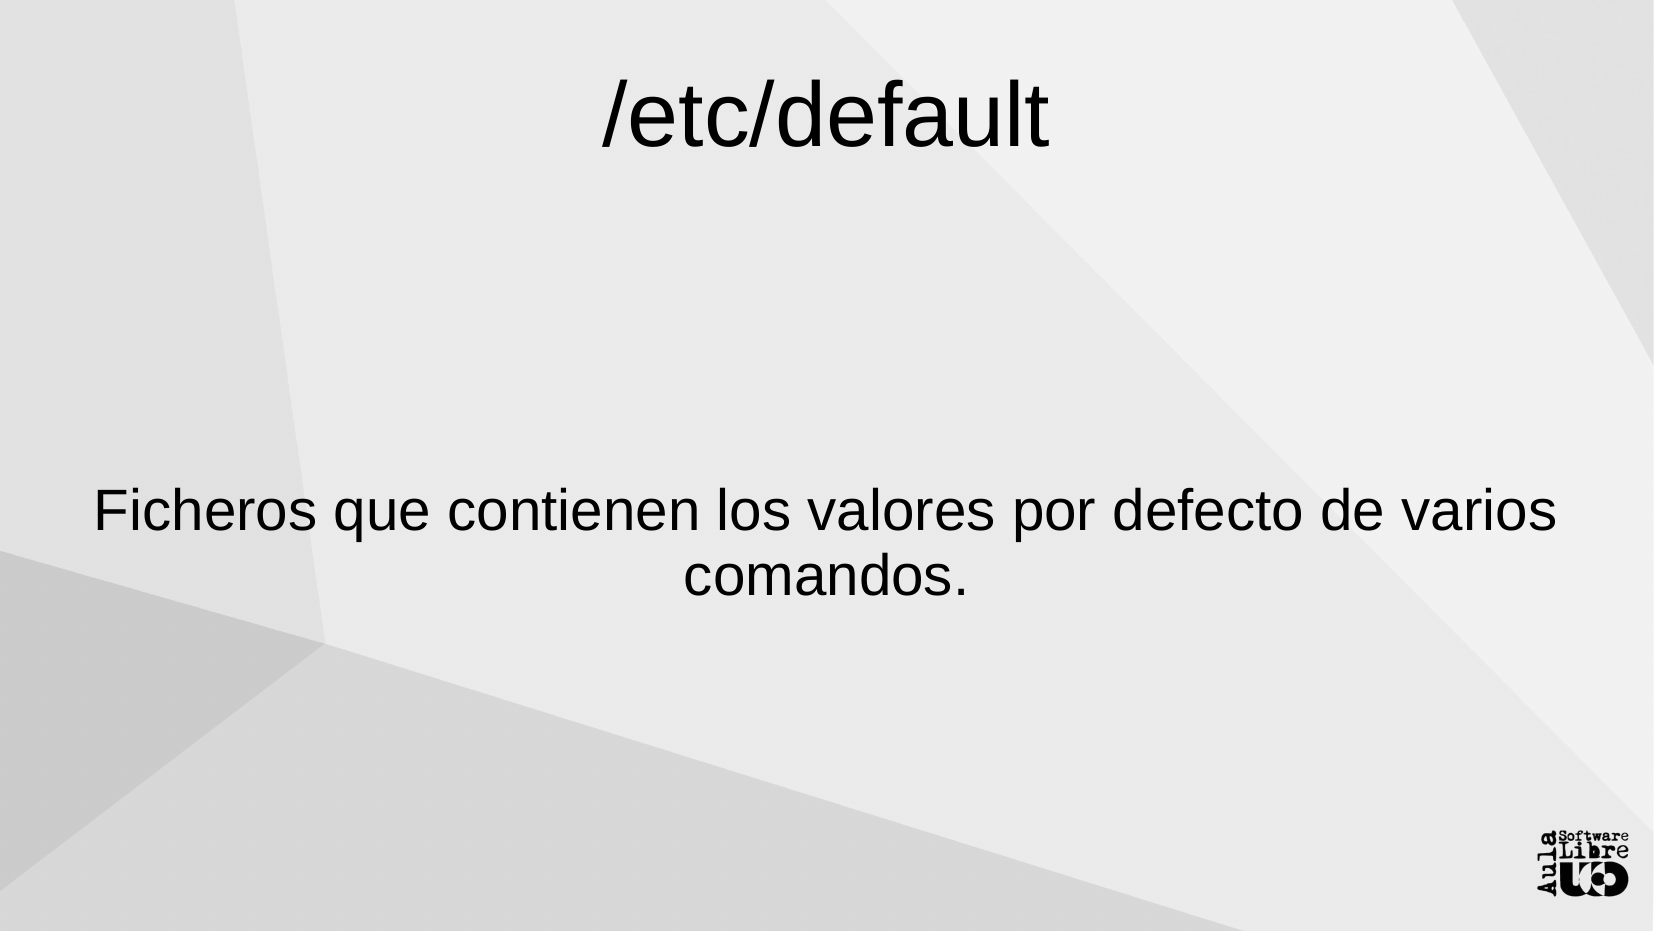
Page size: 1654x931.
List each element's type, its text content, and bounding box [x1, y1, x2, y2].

title /etc/default [82, 37, 1571, 193]
subtitle Ficheros que contienen los valores por defecto de varios comandos. [82, 209, 1571, 877]
picture [0, 0, 1654, 931]
